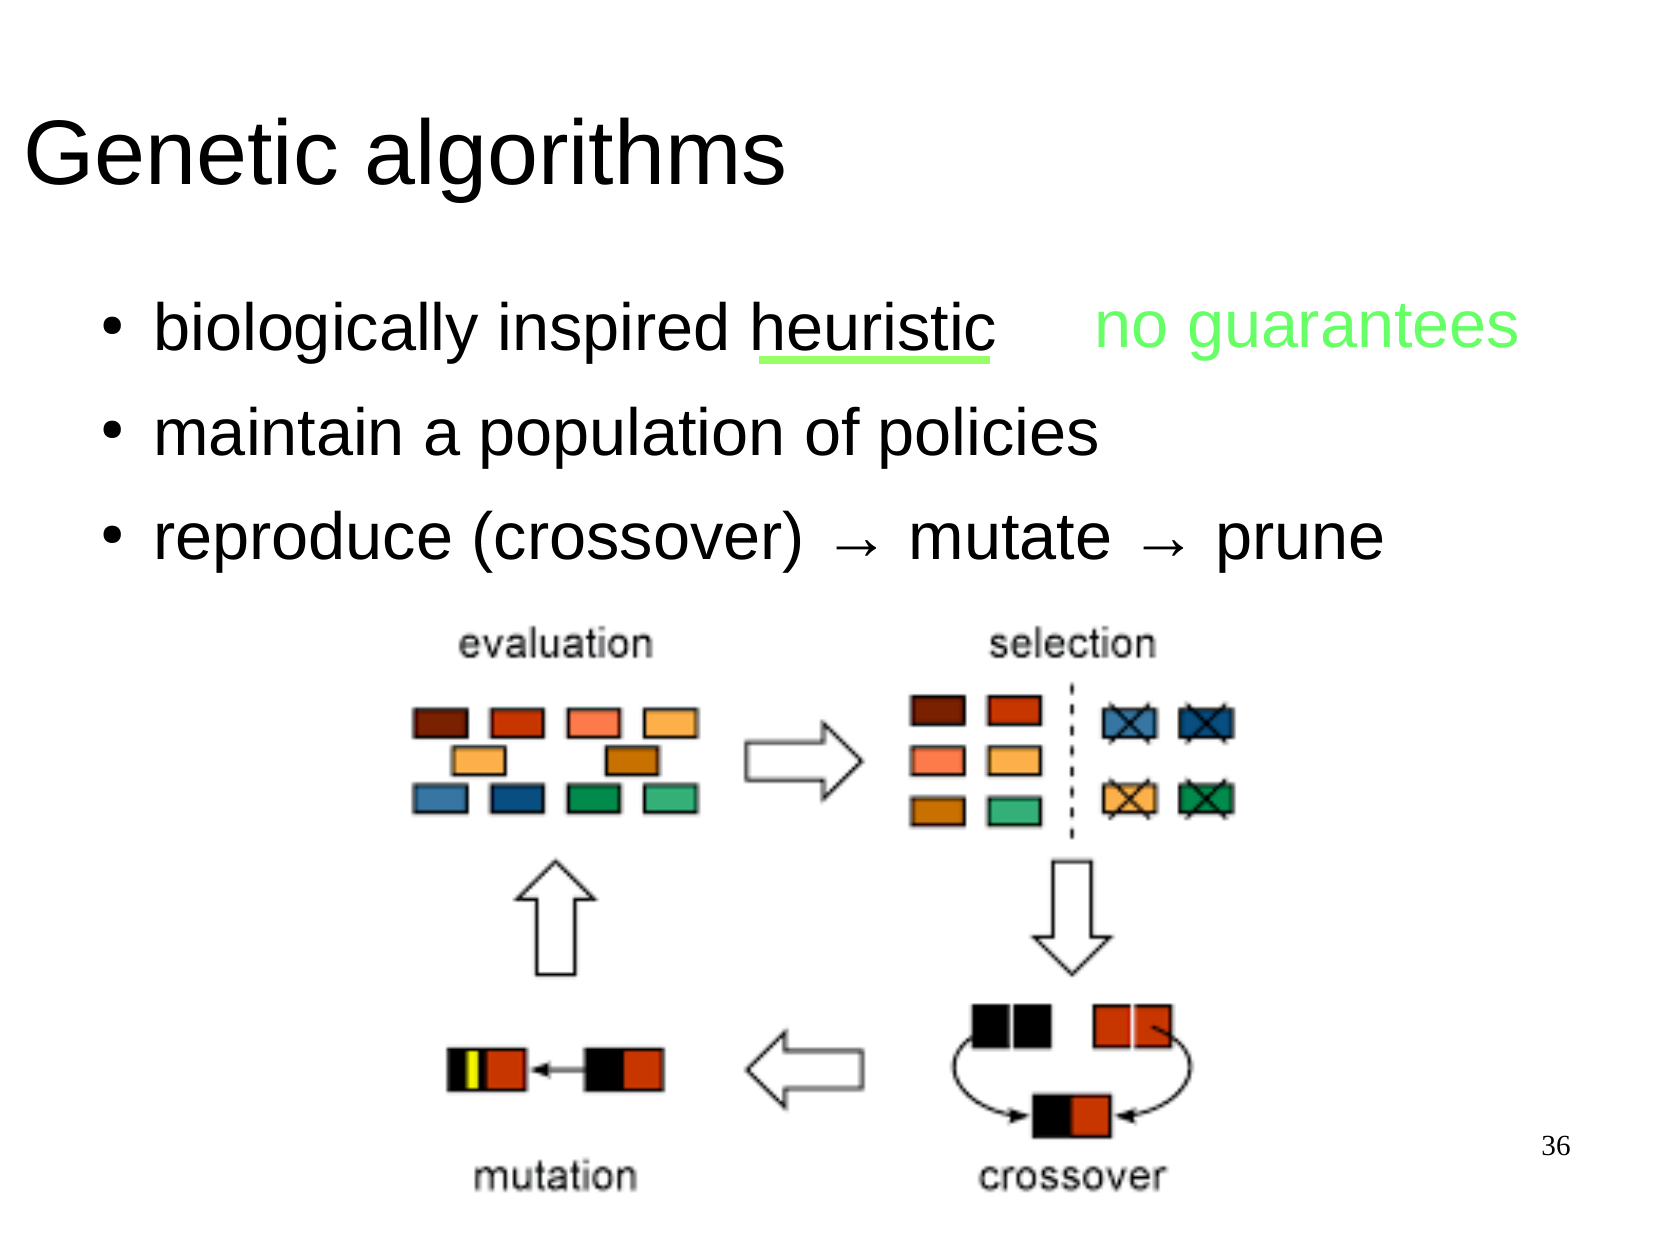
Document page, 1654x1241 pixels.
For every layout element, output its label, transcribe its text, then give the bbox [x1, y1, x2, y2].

title Genetic algorithms [23, 49, 1512, 257]
text_box no guarantees [1080, 279, 1557, 370]
list biologically inspired heuristic maintain a population of policies reproduce (crossover) → mutate → prune [82, 290, 1571, 1010]
picture [397, 618, 1252, 1202]
